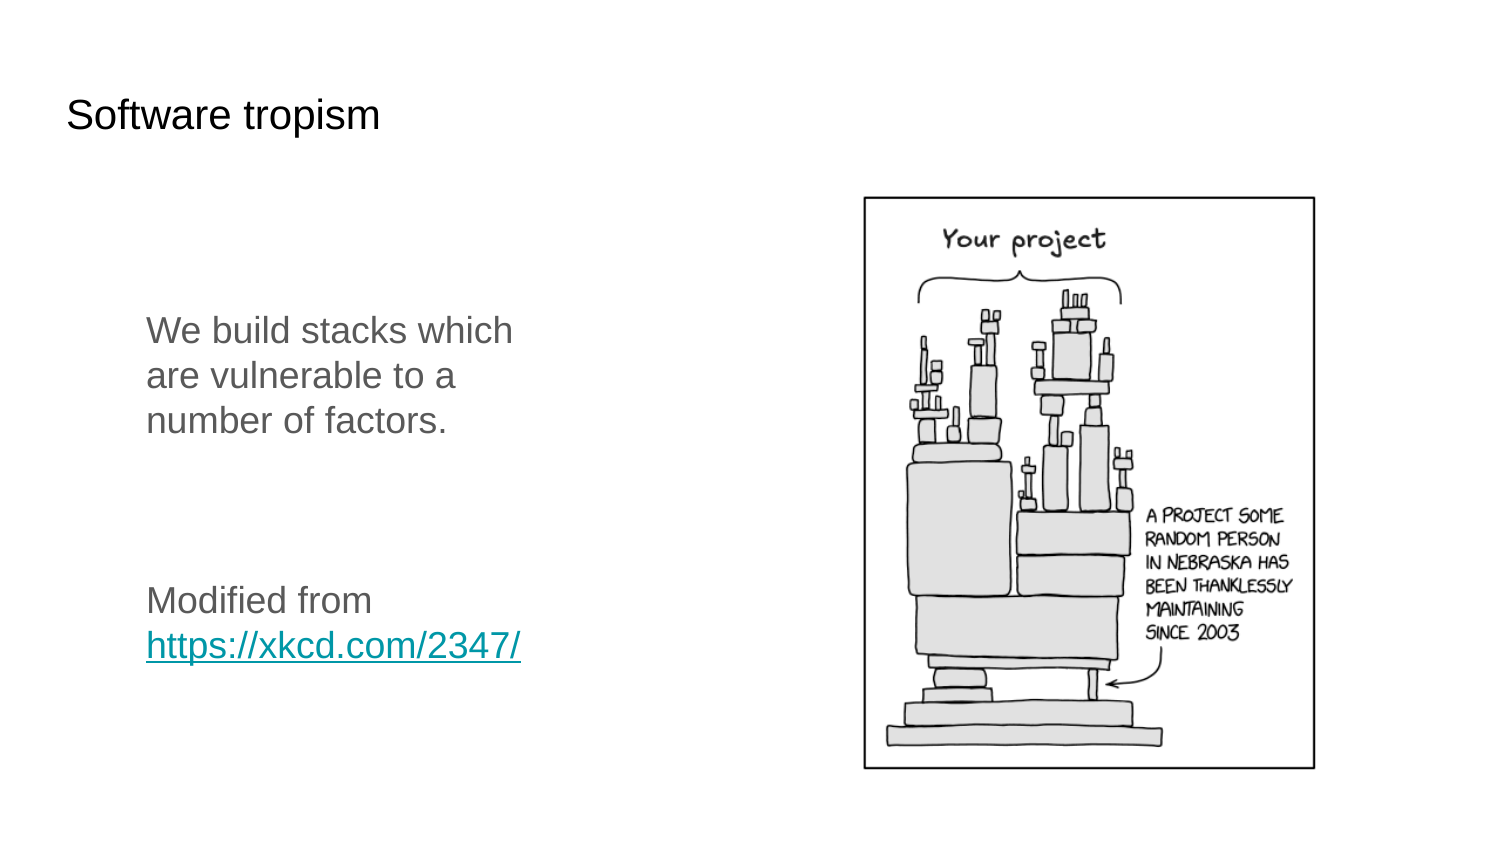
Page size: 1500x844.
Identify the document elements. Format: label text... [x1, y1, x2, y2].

picture [852, 185, 1327, 781]
text_box Software tropism [51, 72, 1449, 199]
text_box We build stacks which are vulnerable to a number of factors. Modified from https://xkcd.com/2347/ [131, 291, 630, 553]
